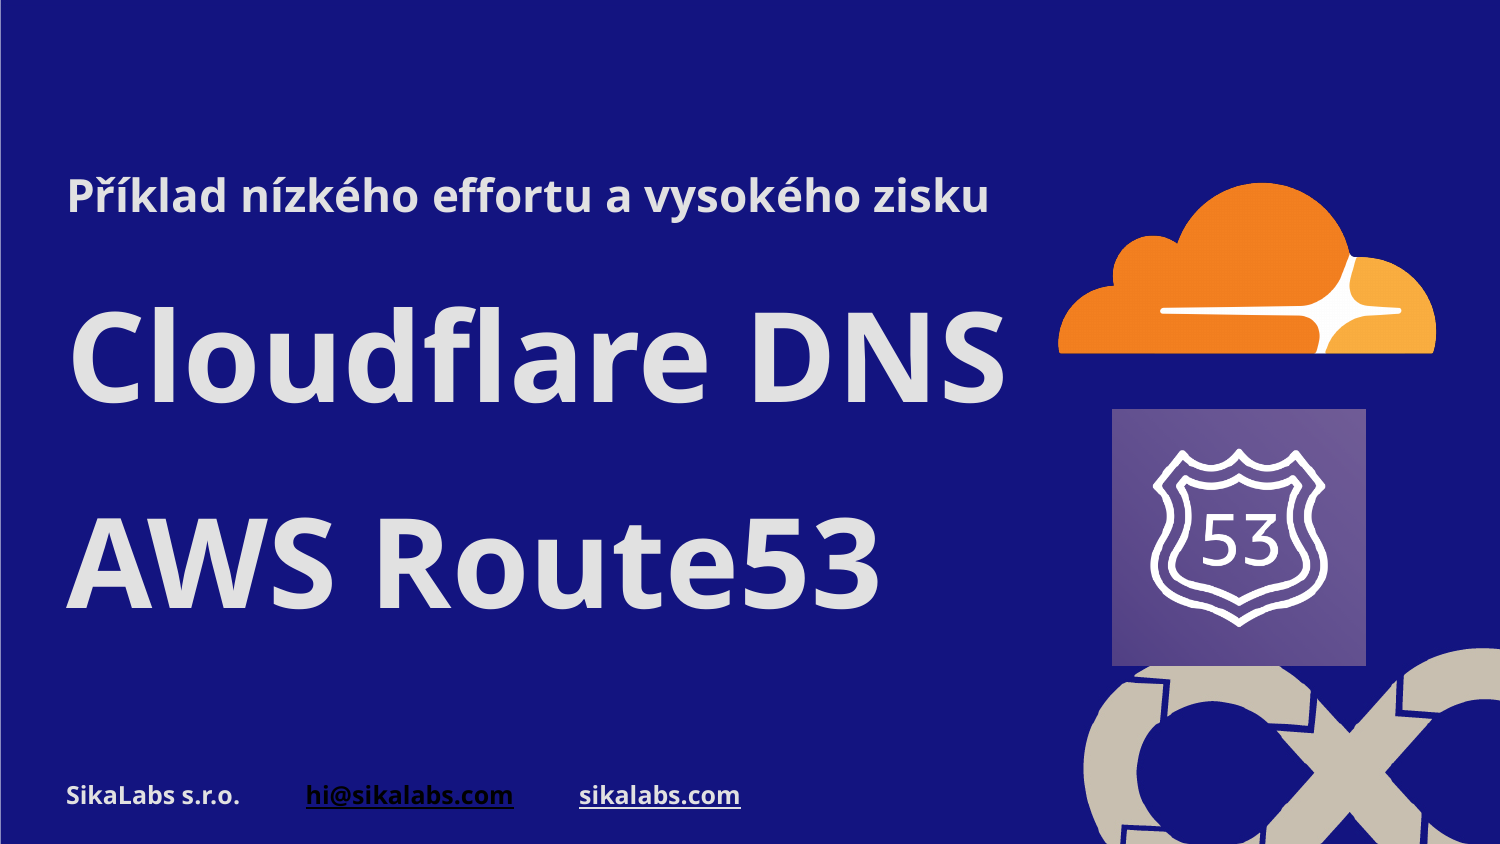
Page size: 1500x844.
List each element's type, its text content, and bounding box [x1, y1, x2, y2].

list Příklad nízkého effortu a vysokého zisku Cloudflare DNS AWS Route53 [51, 104, 1437, 688]
picture [0, 0, 1500, 844]
